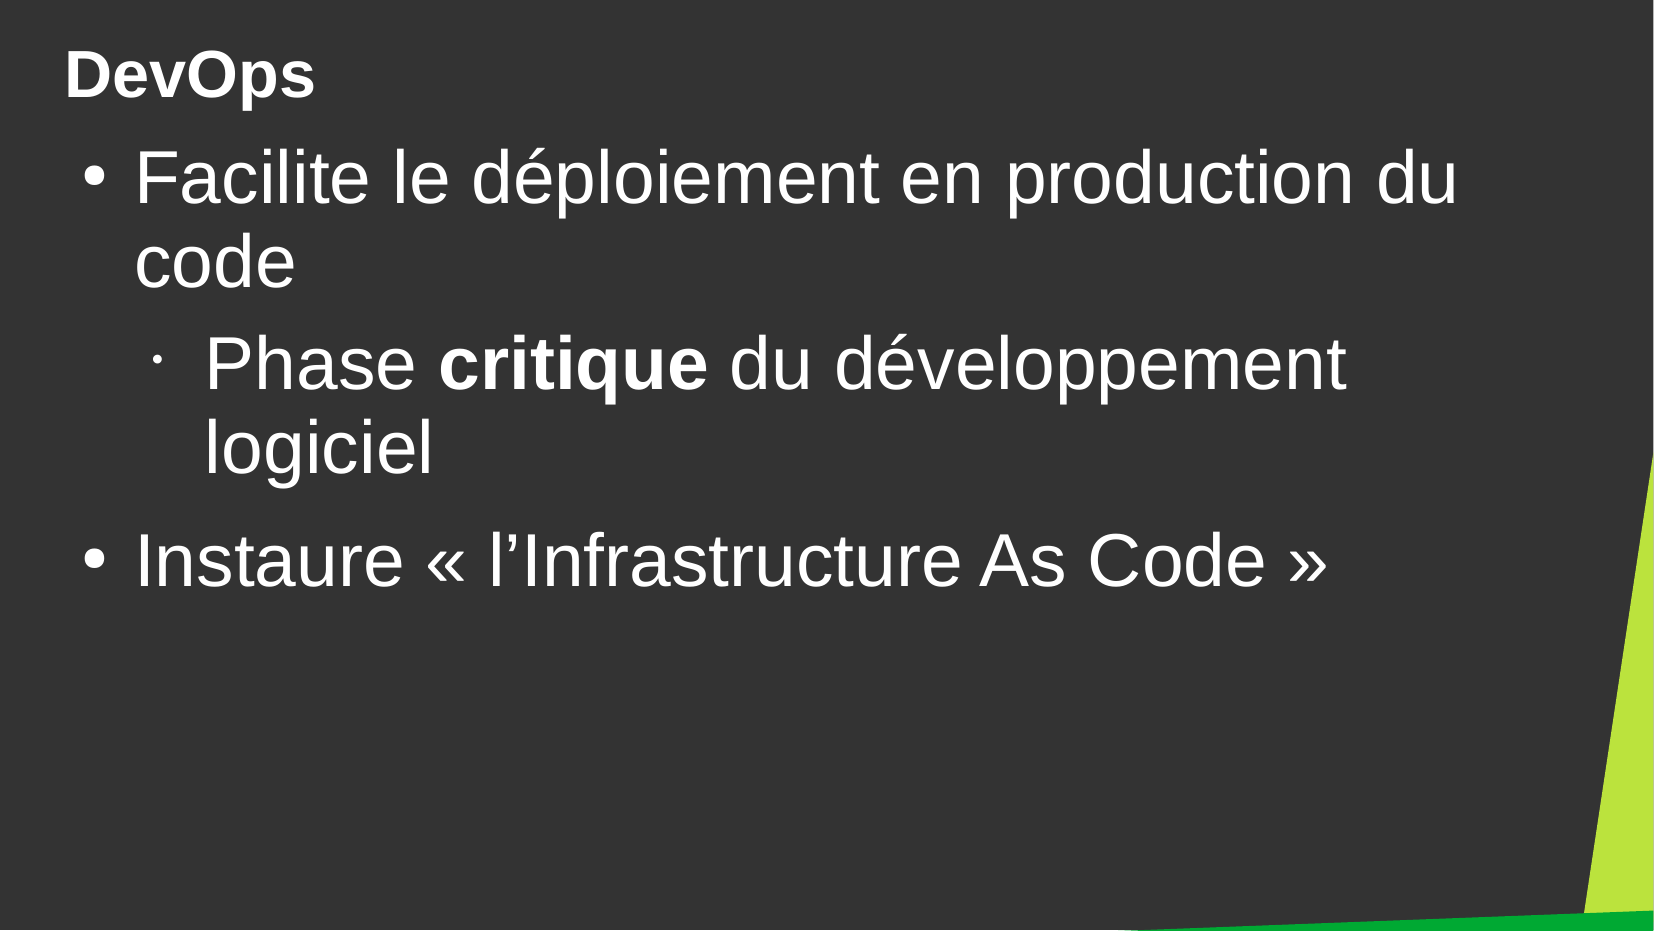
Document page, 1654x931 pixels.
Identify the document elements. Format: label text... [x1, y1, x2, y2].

list Facilite le déploiement en production du code Phase critique du développement logiciel Instaure « l’Infrastructure As Code » [63, 135, 1542, 827]
title DevOps [64, 37, 1388, 115]
text_box [1118, 448, 1654, 931]
